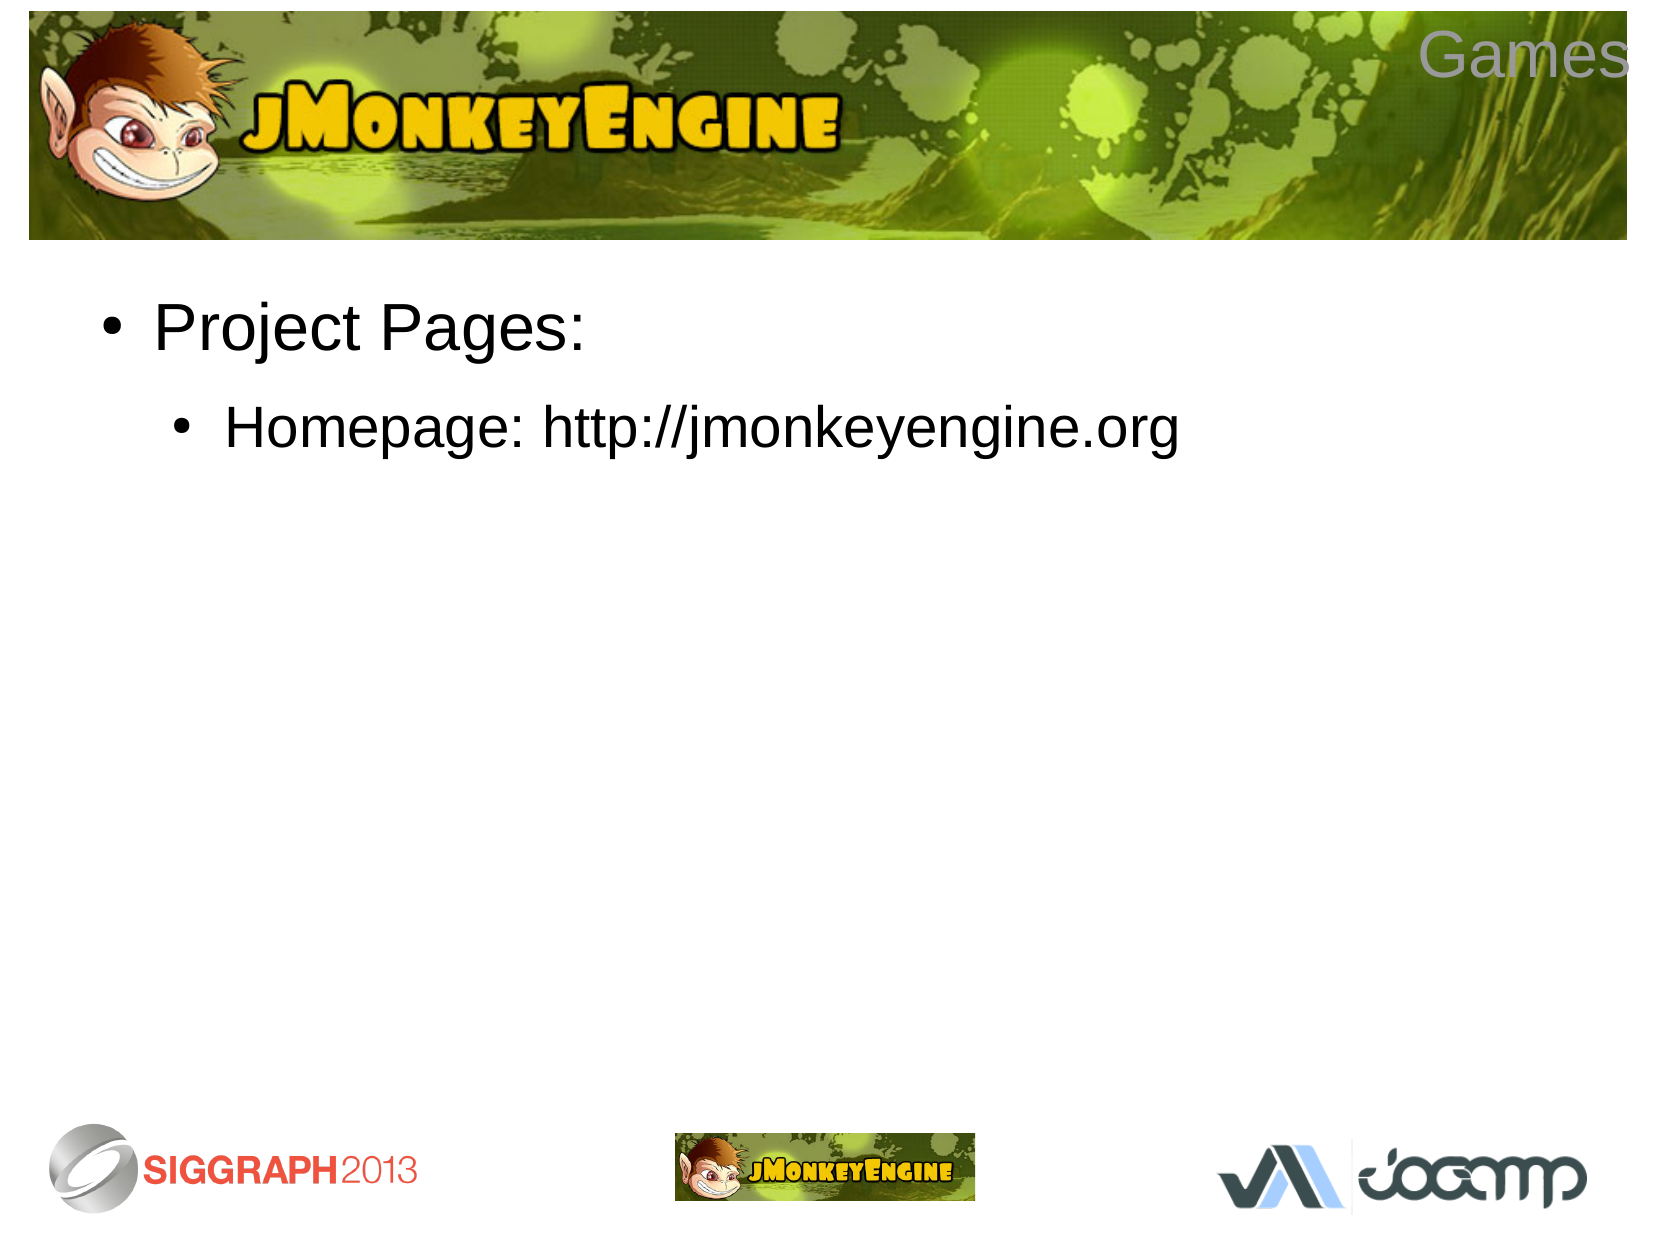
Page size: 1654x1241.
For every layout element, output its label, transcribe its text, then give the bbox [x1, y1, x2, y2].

picture [45, 1122, 421, 1215]
picture [29, 11, 1627, 240]
list Project Pages: Homepage: http://jmonkeyengine.org [82, 290, 1571, 1109]
text_box Games [1402, 9, 1648, 115]
picture [1215, 1139, 1587, 1215]
picture [675, 1133, 976, 1201]
